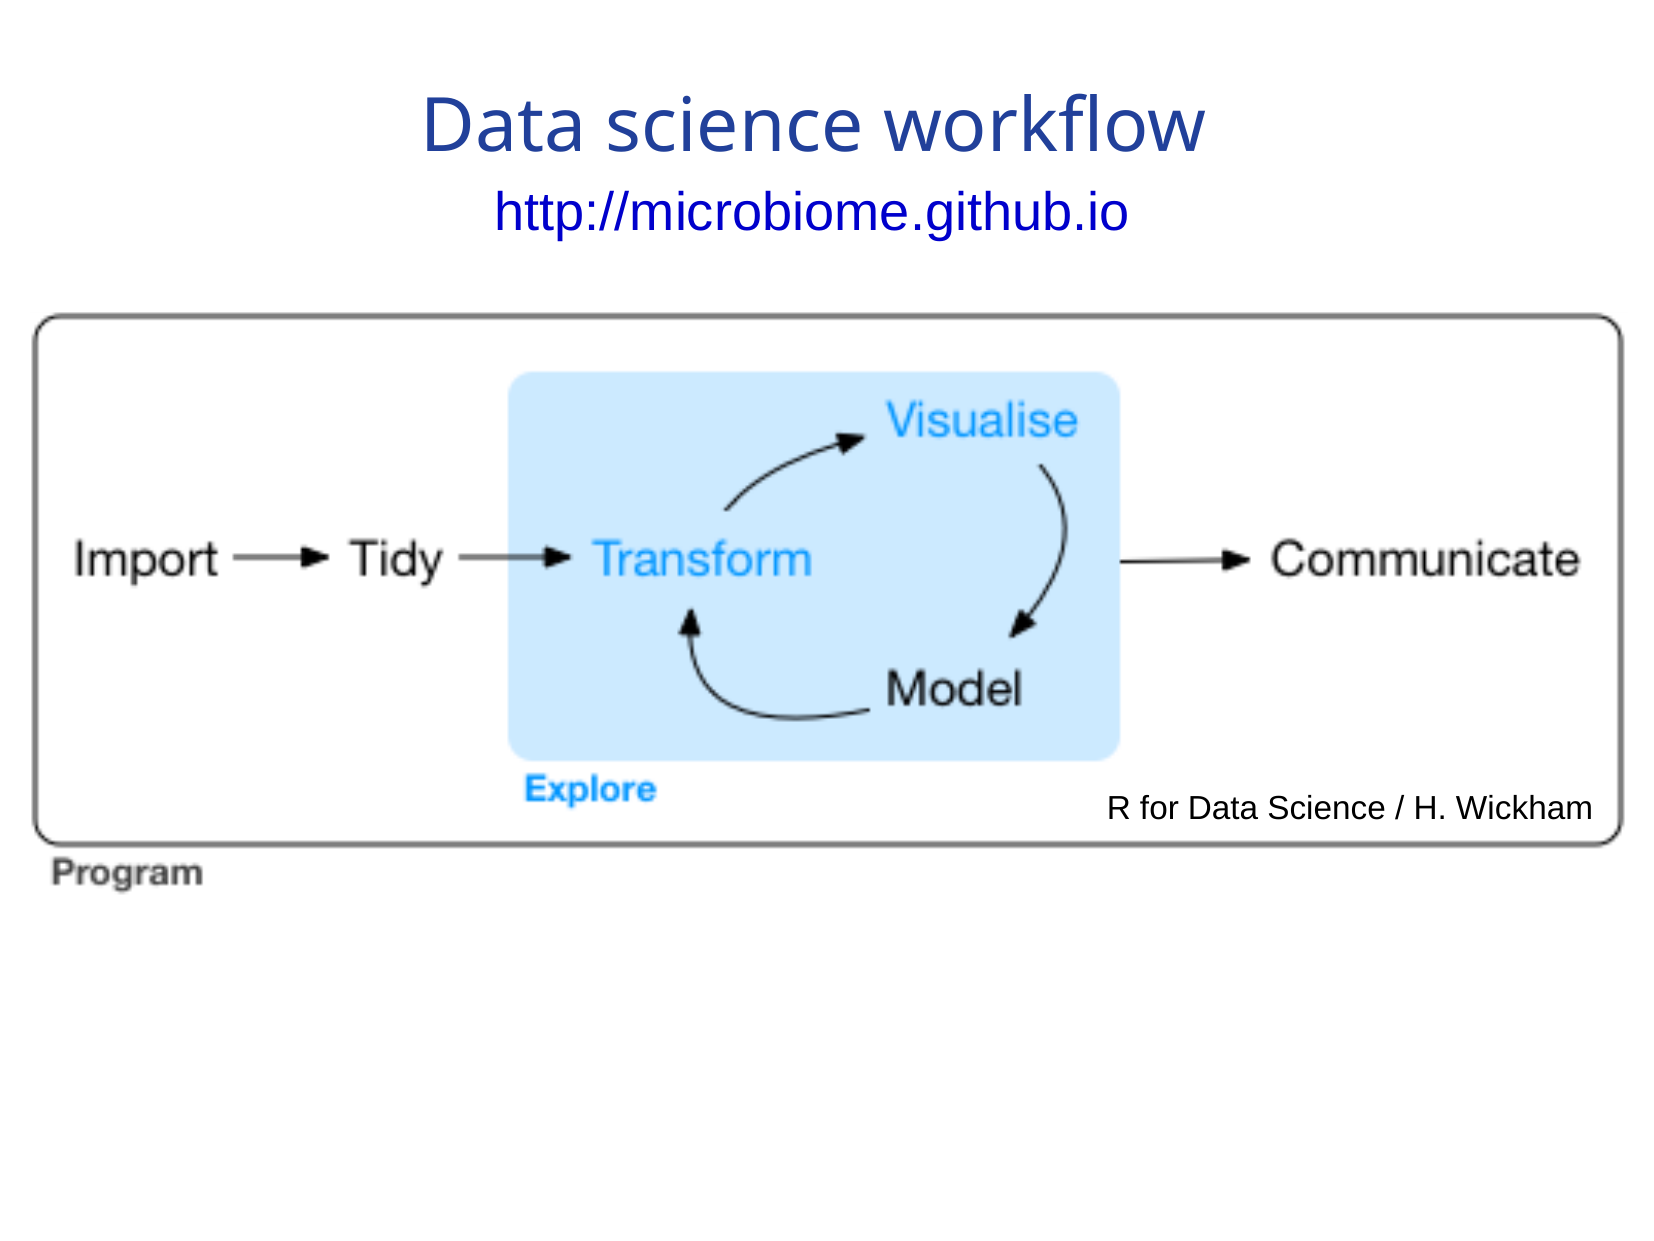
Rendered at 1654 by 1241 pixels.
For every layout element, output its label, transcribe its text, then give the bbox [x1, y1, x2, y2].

text_box http://microbiome.github.io [494, 166, 1144, 257]
text_box Data science workflow [112, 37, 1516, 192]
text_box R for Data Science / H. Wickham [1092, 782, 1622, 844]
picture [30, 311, 1628, 898]
